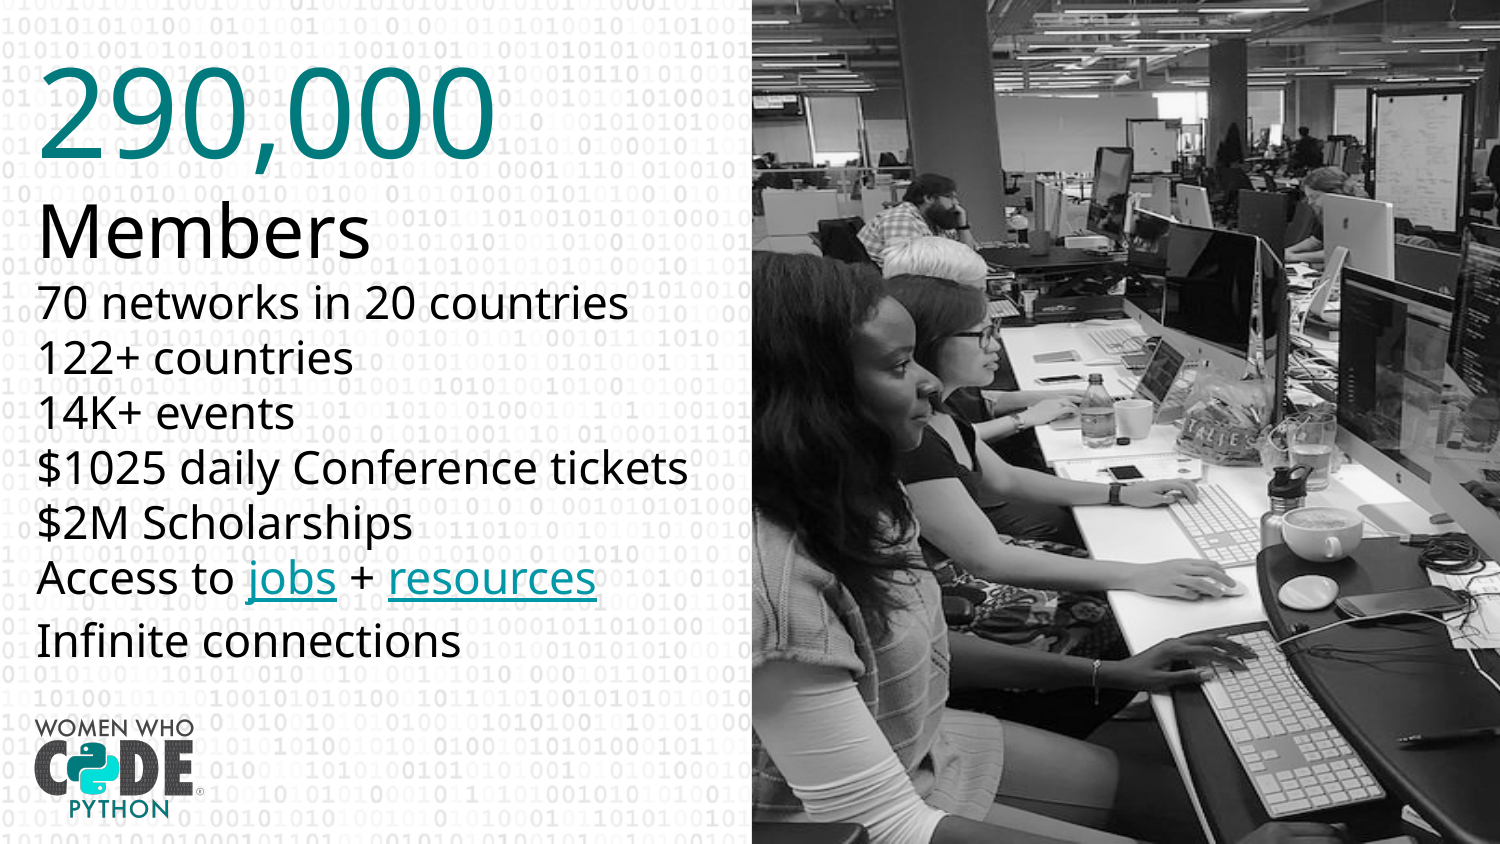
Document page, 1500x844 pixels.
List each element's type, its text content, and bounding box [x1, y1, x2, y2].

picture [0, 0, 1500, 844]
text_box 290,000 Members 70 networks in 20 countries 122+ countries 14K+ events $1025 daily Conference tickets $2M Scholarships Access to jobs + resources Infinite connections [21, 19, 745, 608]
